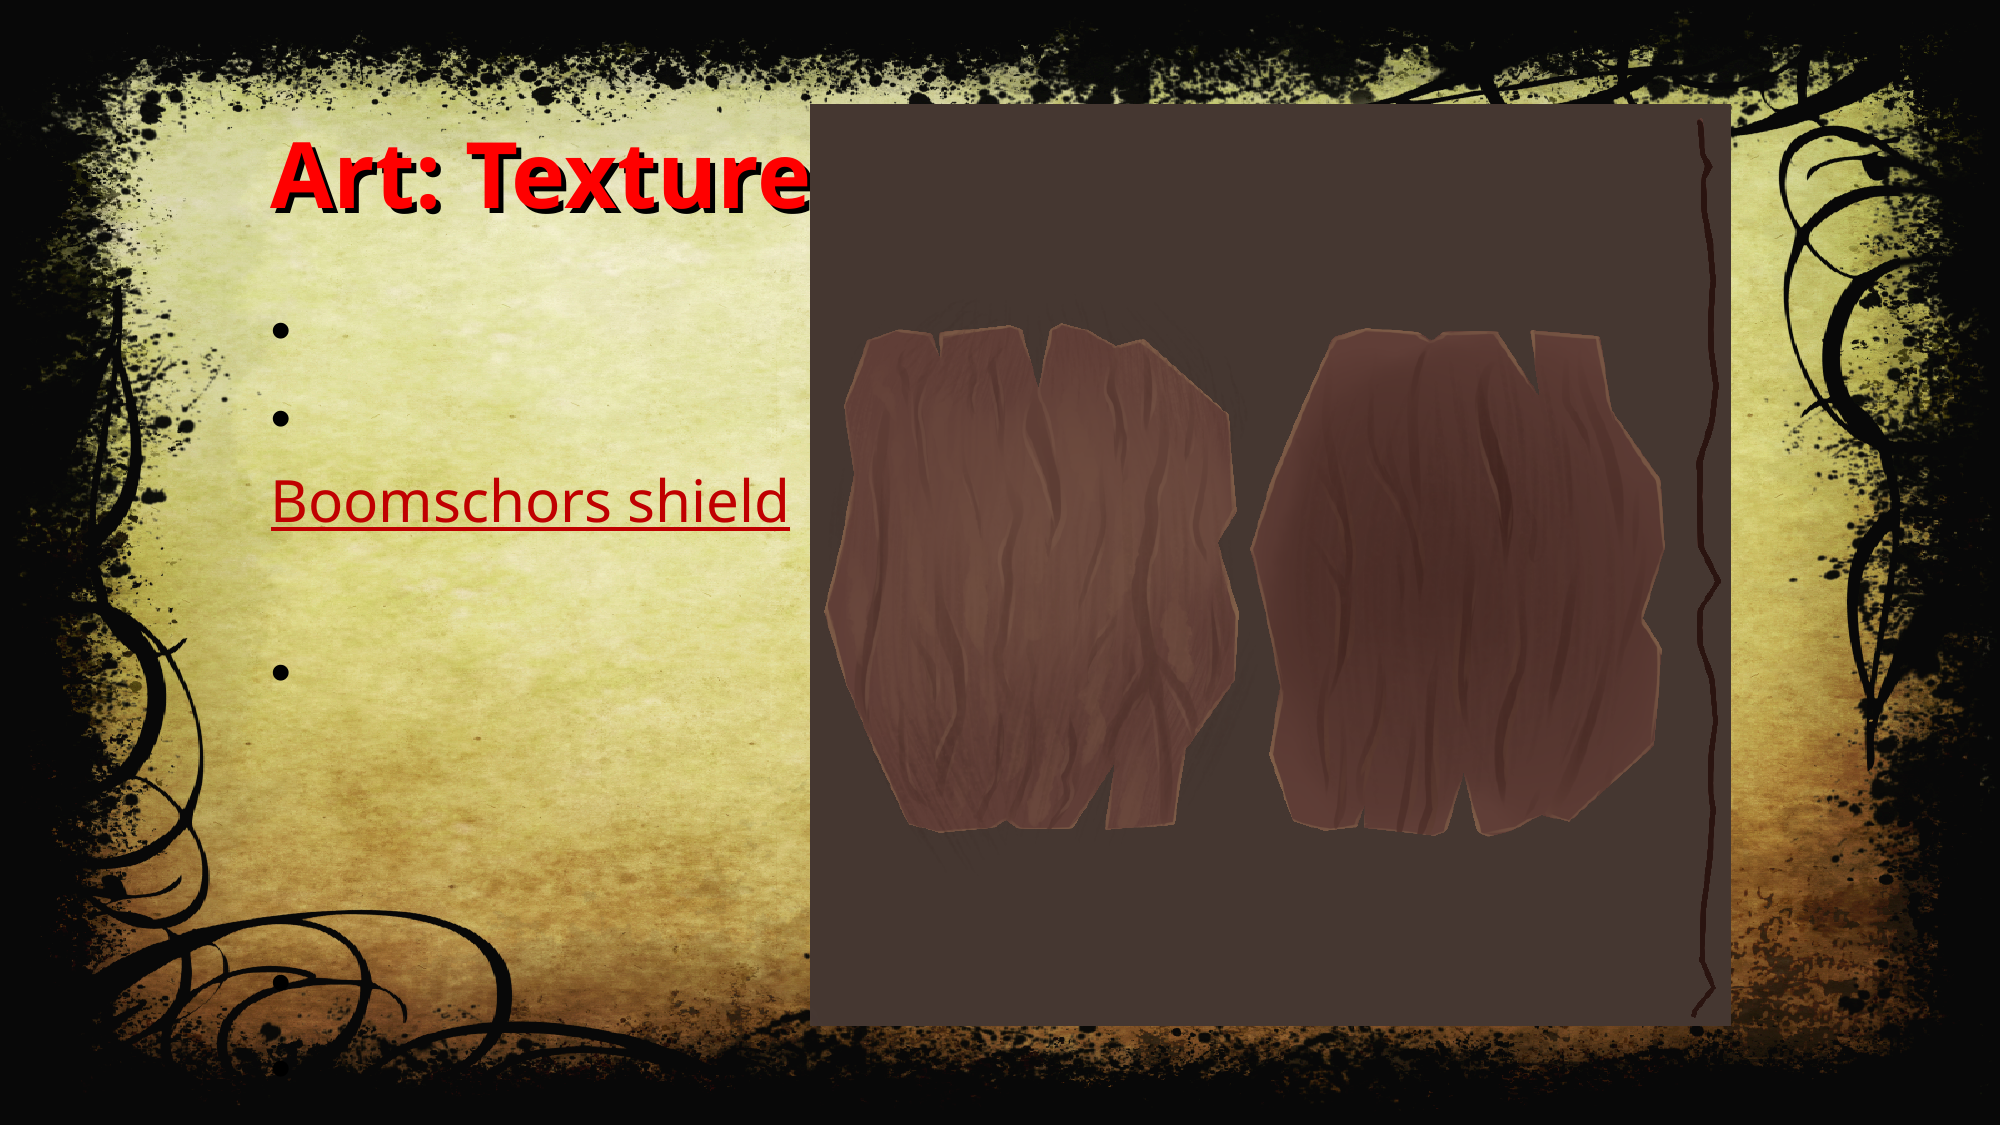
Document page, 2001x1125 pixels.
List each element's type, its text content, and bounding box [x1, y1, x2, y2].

picture [810, 105, 1731, 1026]
list Boomschors shield [1731, 288, 1981, 1002]
title Art: Texture [255, 70, 1981, 288]
list Boomschors shield [255, 288, 810, 1002]
